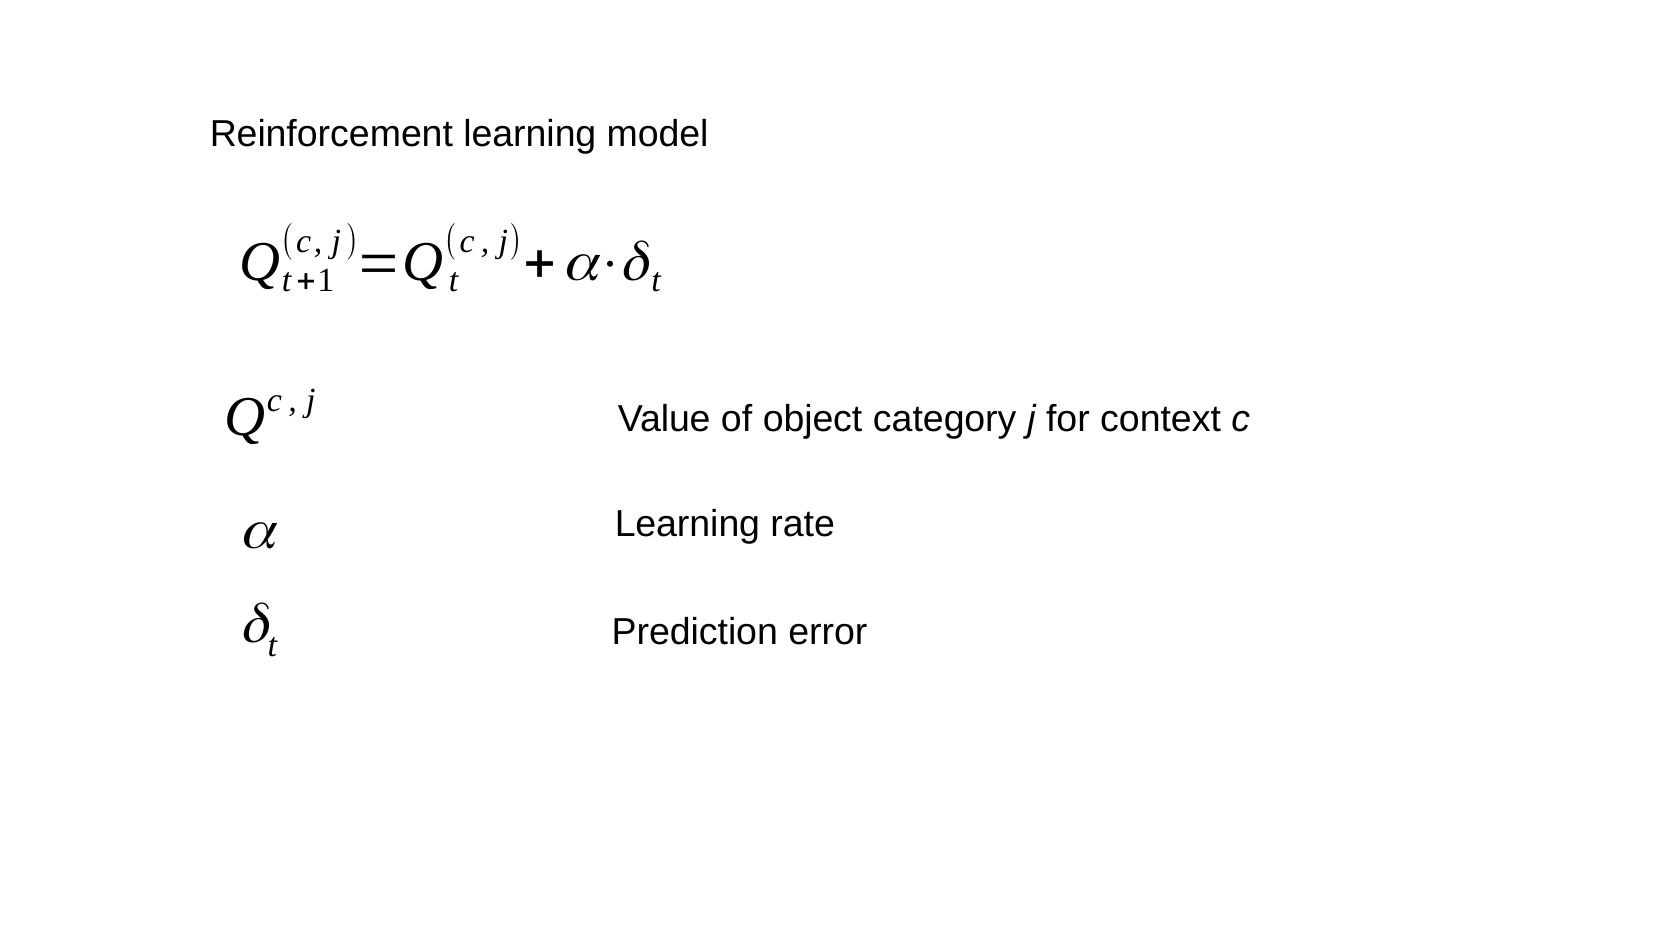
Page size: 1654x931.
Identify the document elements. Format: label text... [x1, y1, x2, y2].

text_box Reinforcement learning model [195, 105, 991, 162]
text_box Prediction error [596, 603, 1302, 661]
chart [225, 220, 676, 301]
chart [210, 379, 331, 450]
chart [225, 600, 295, 663]
text_box Value of object category j for context c [603, 390, 1309, 447]
text_box Learning rate [600, 495, 1306, 552]
chart [225, 520, 291, 553]
